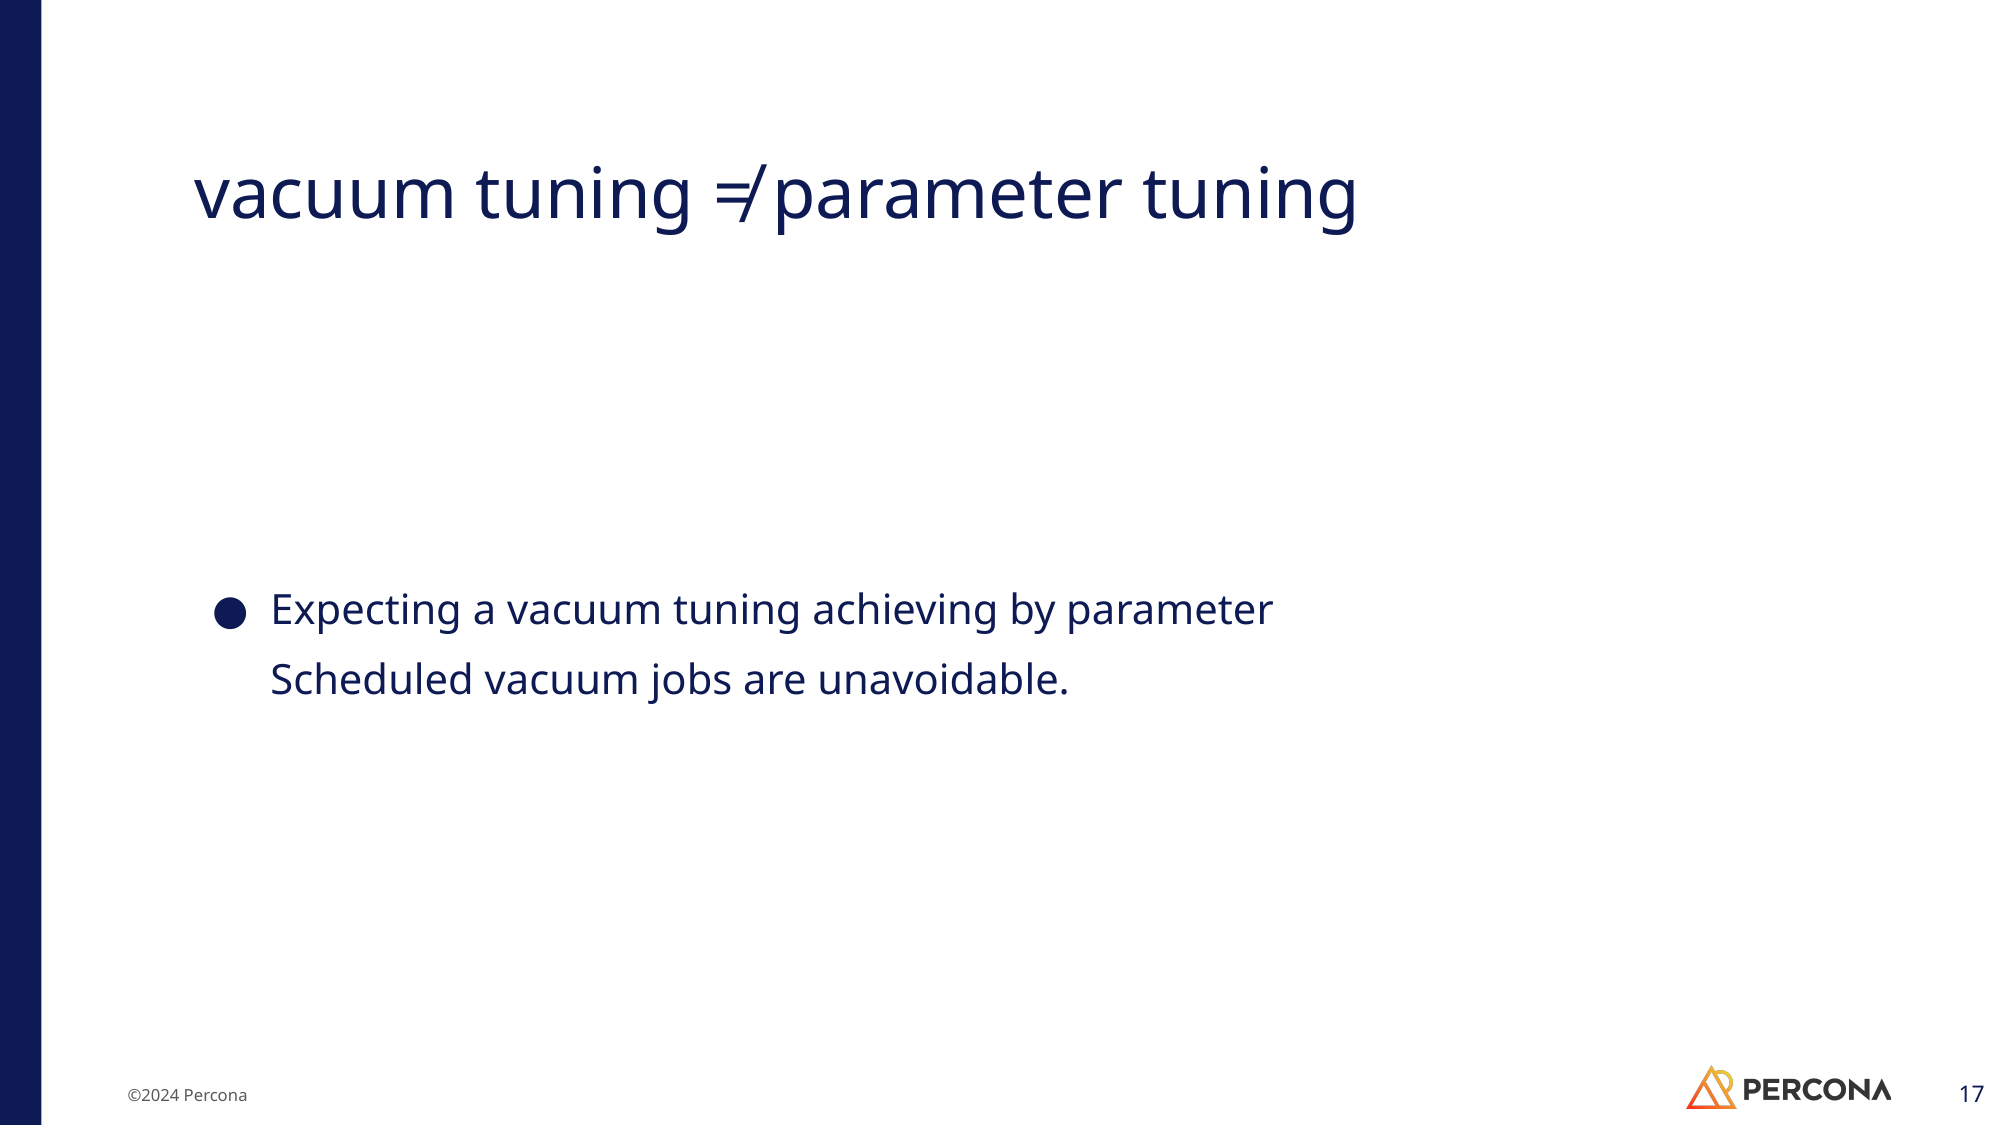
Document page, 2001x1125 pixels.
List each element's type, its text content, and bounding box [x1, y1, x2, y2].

slide_number <number> [1748, 1065, 2000, 1125]
title vacuum tuning ≠ parameter tuning [179, 124, 1835, 266]
picture [1686, 1065, 1748, 1109]
list Expecting a vacuum tuning achieving by parameter Scheduled vacuum jobs are unavoidable. [180, 310, 1835, 982]
